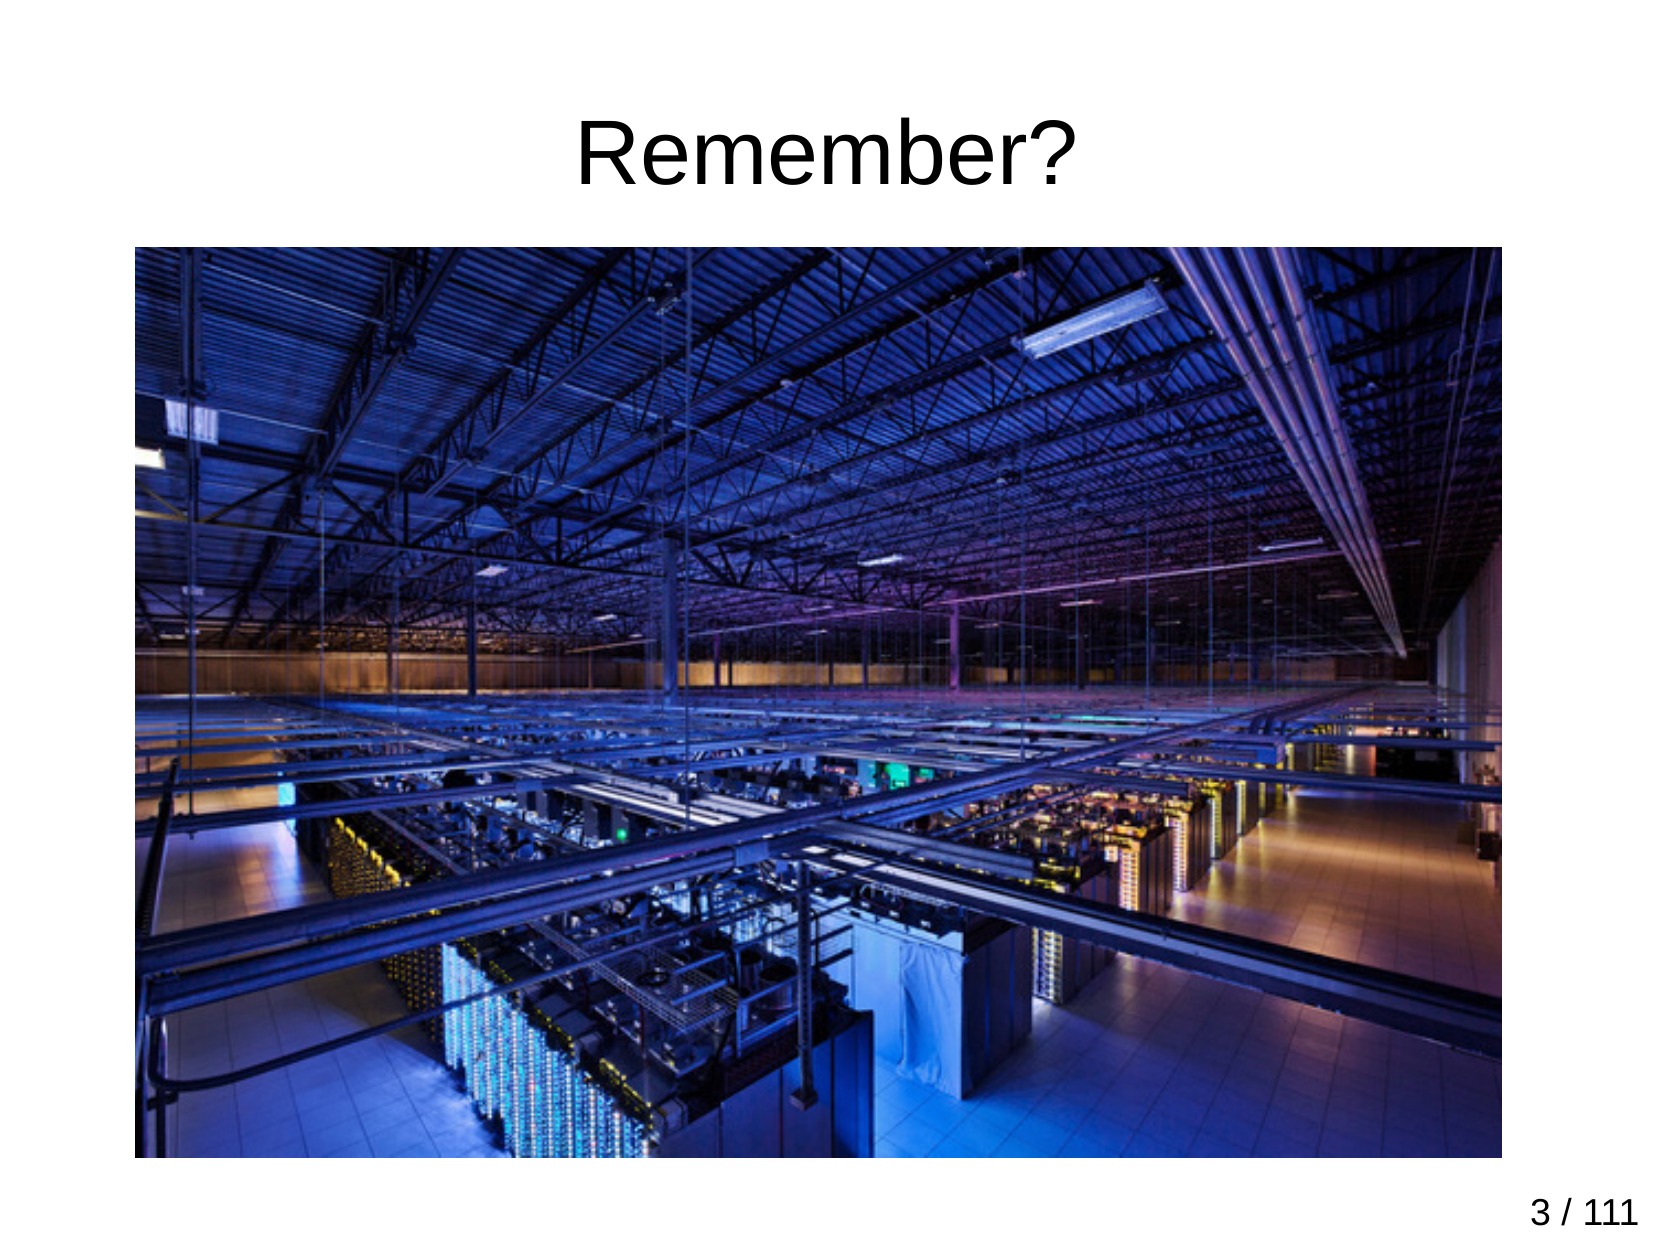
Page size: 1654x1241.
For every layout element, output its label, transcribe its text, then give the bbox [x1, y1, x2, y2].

text_box <number> / 111 [1380, 1184, 1654, 1241]
picture [135, 247, 1502, 1158]
title Remember? [82, 49, 1571, 257]
